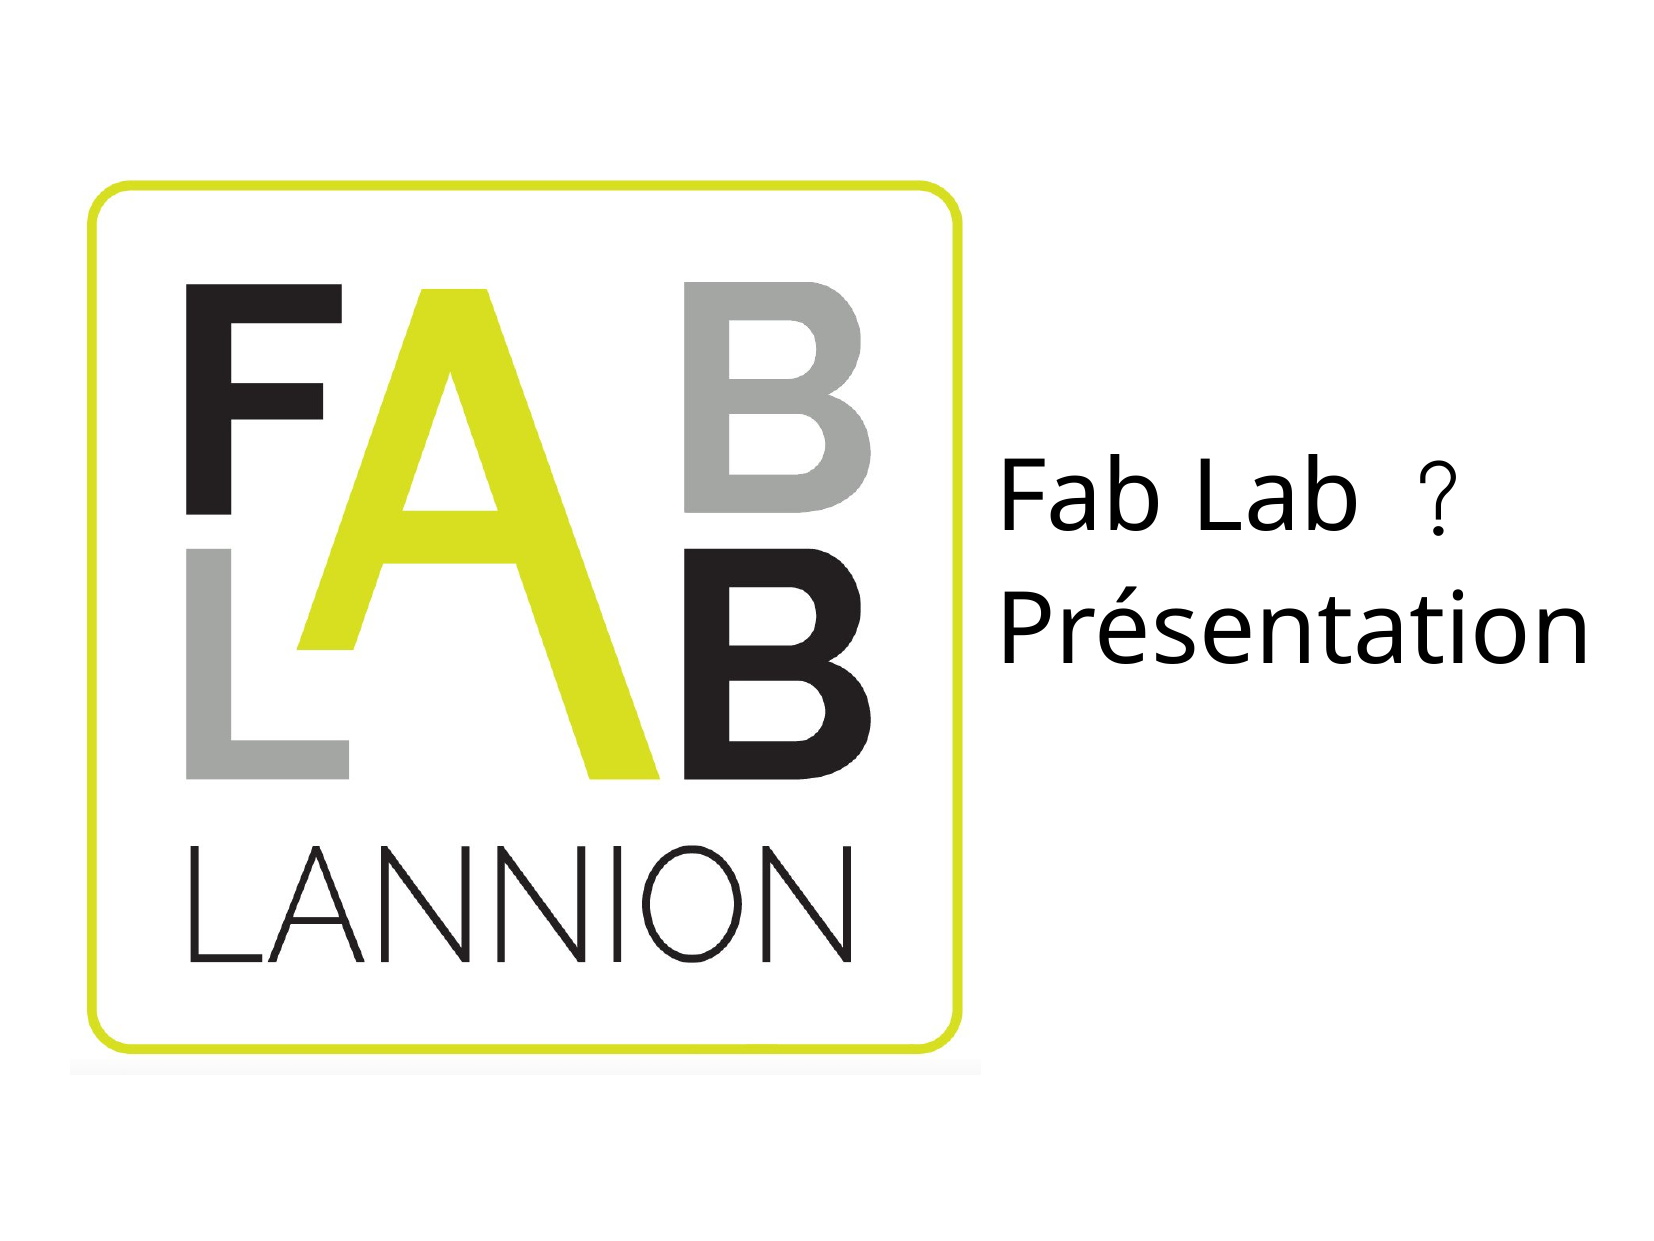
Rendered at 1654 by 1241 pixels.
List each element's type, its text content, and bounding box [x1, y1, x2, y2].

text_box Fab Lab ? Présentation [980, 425, 1639, 707]
picture [70, 165, 981, 1075]
